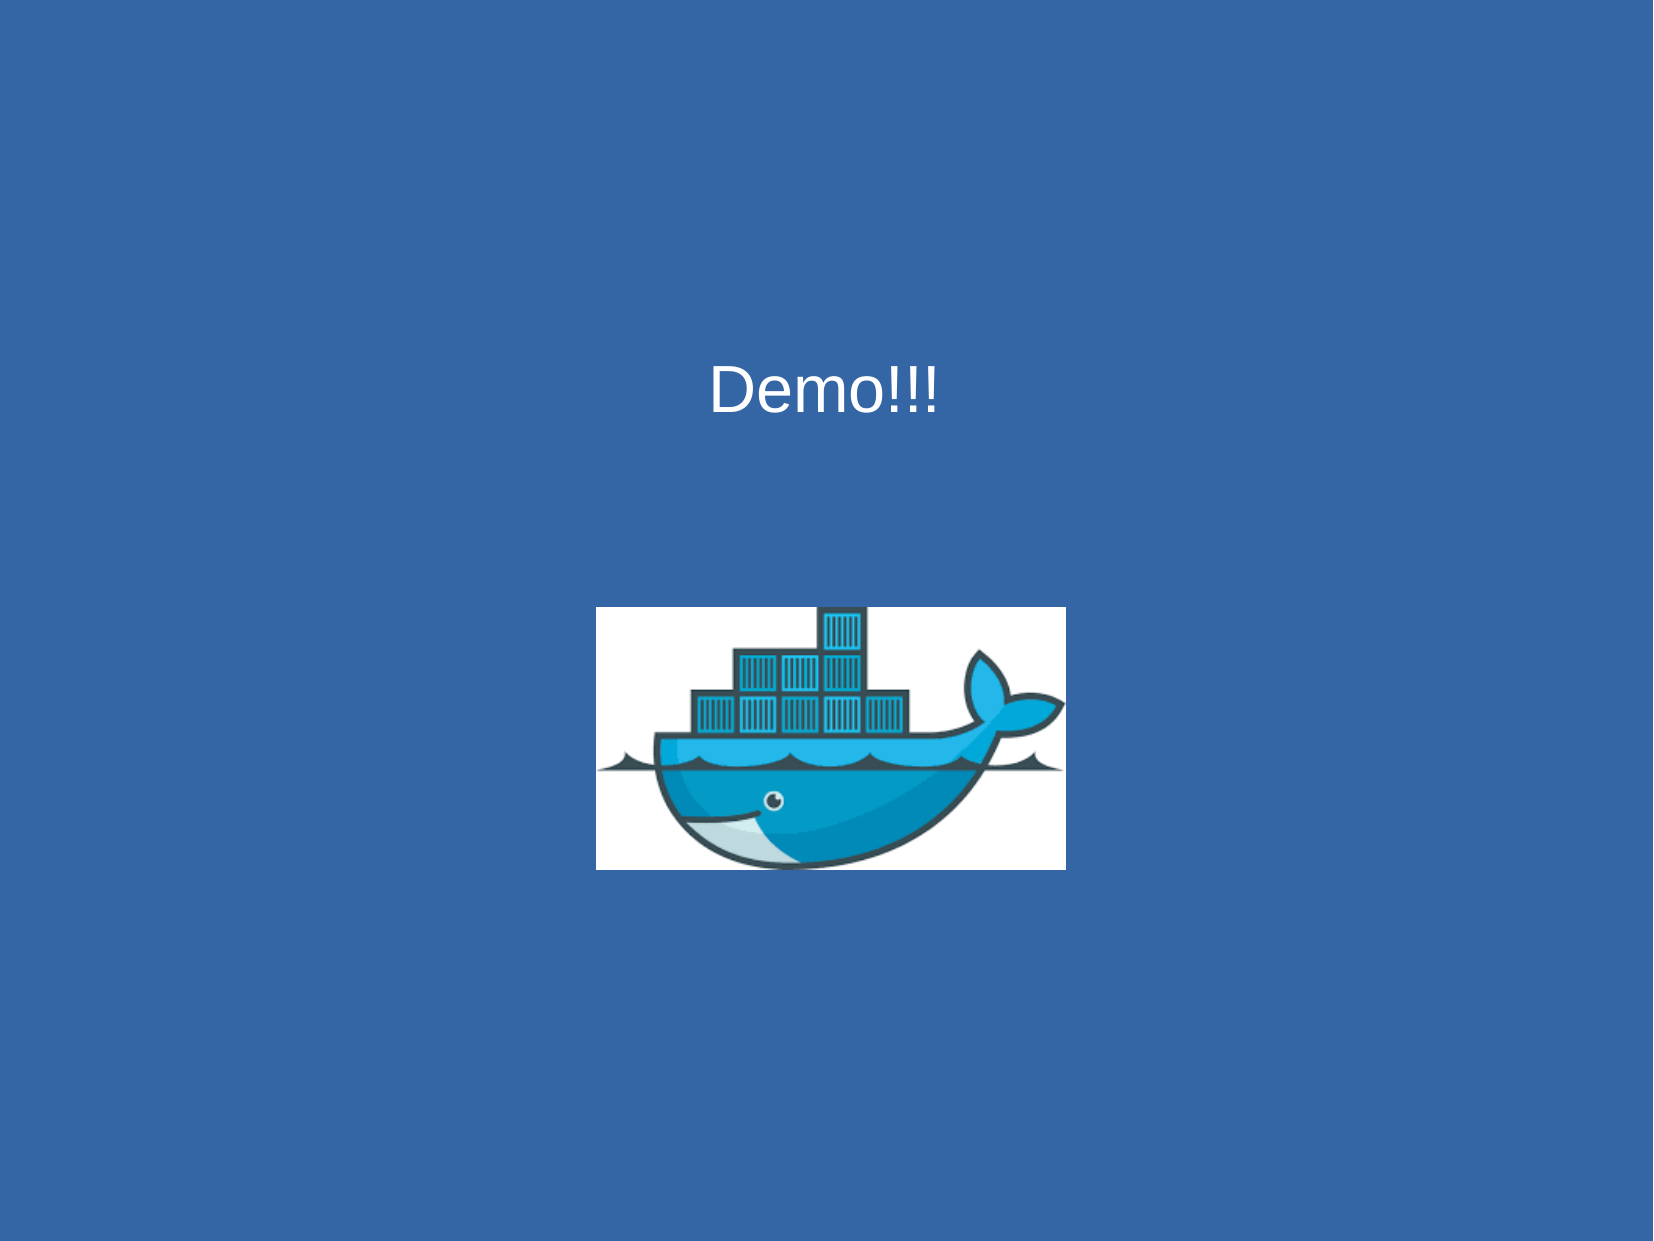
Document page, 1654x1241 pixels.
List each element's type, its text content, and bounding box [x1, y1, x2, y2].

picture [596, 607, 1066, 871]
text_box Demo!!! [693, 338, 957, 429]
